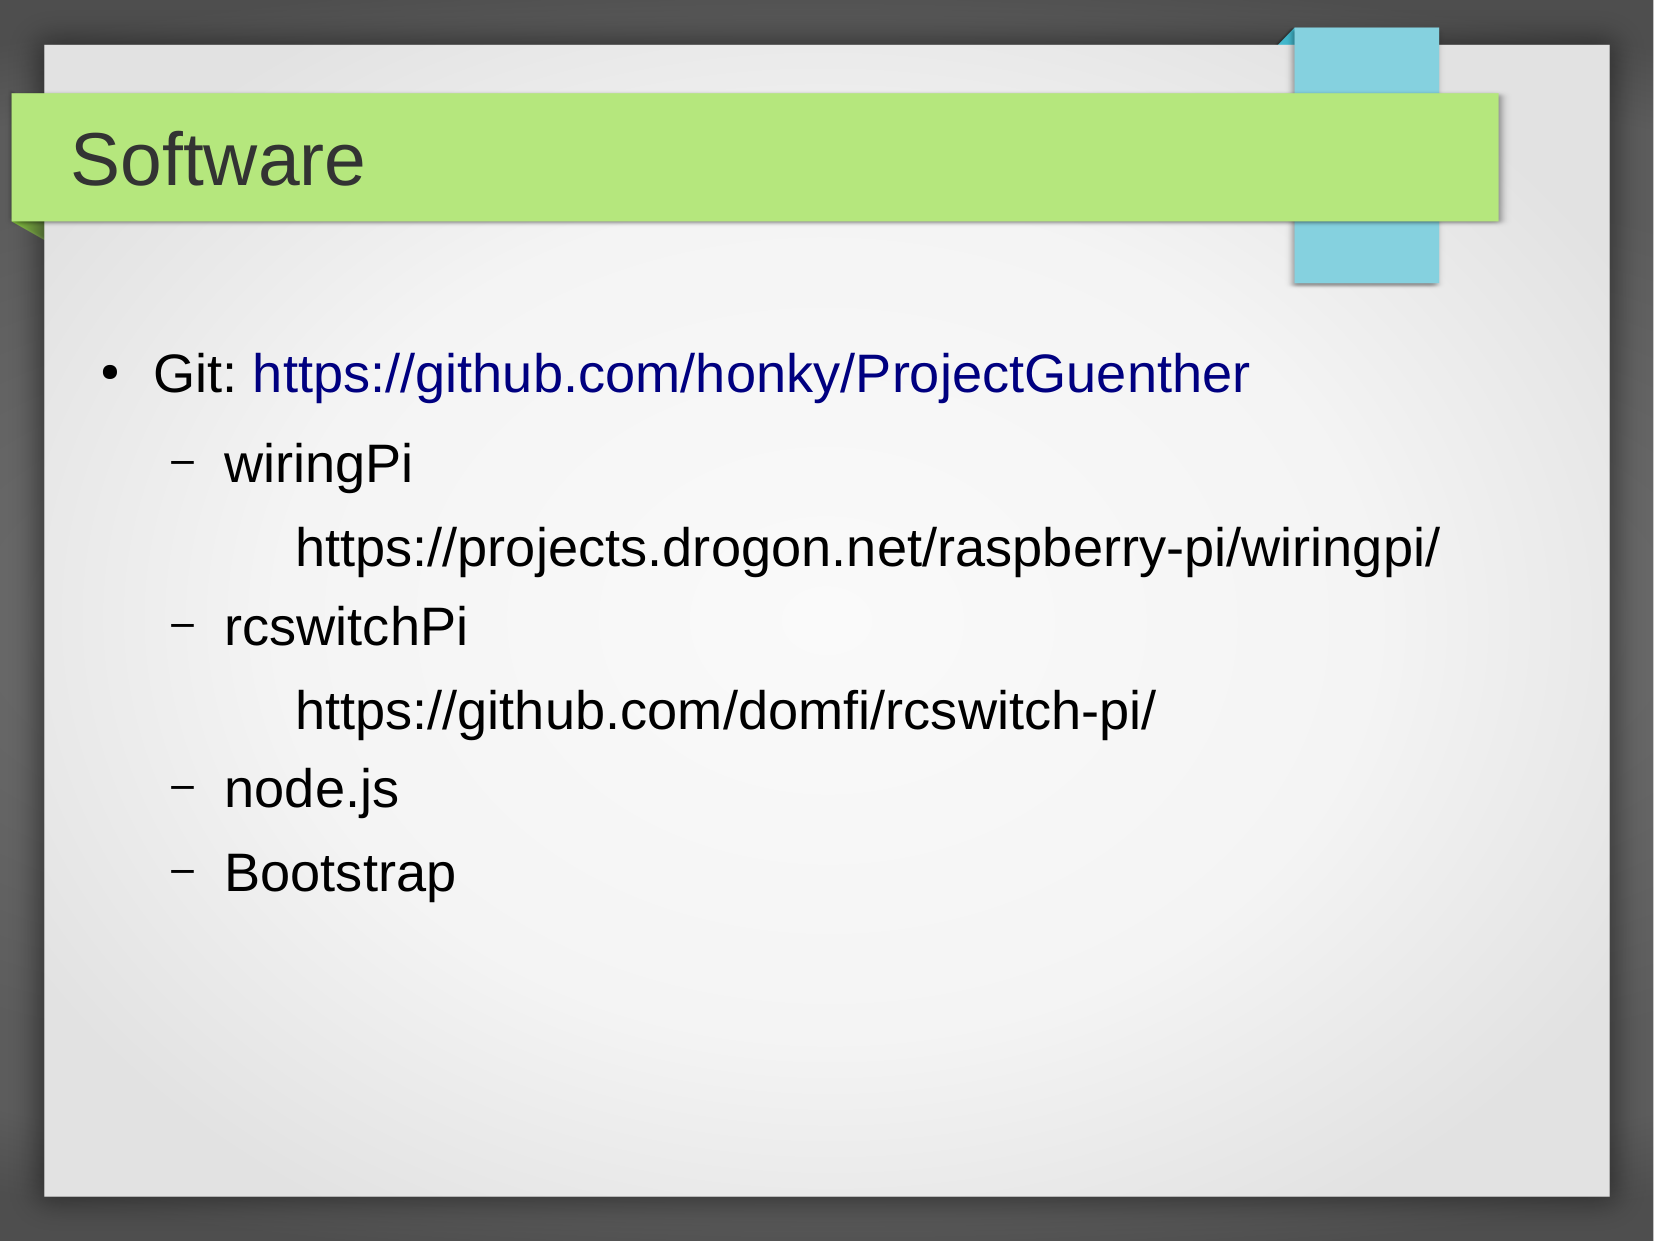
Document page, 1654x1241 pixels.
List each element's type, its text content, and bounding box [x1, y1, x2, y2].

title Software [70, 106, 1229, 213]
picture [0, 0, 1654, 1241]
list Git: https://github.com/honky/ProjectGuenther wiringPi https://projects.drogon.net/raspberry-pi/wiringpi/ rcswitchPi https://github.com/domfi/rcswitch-pi/ node.js Bootstrap [82, 343, 1538, 1063]
